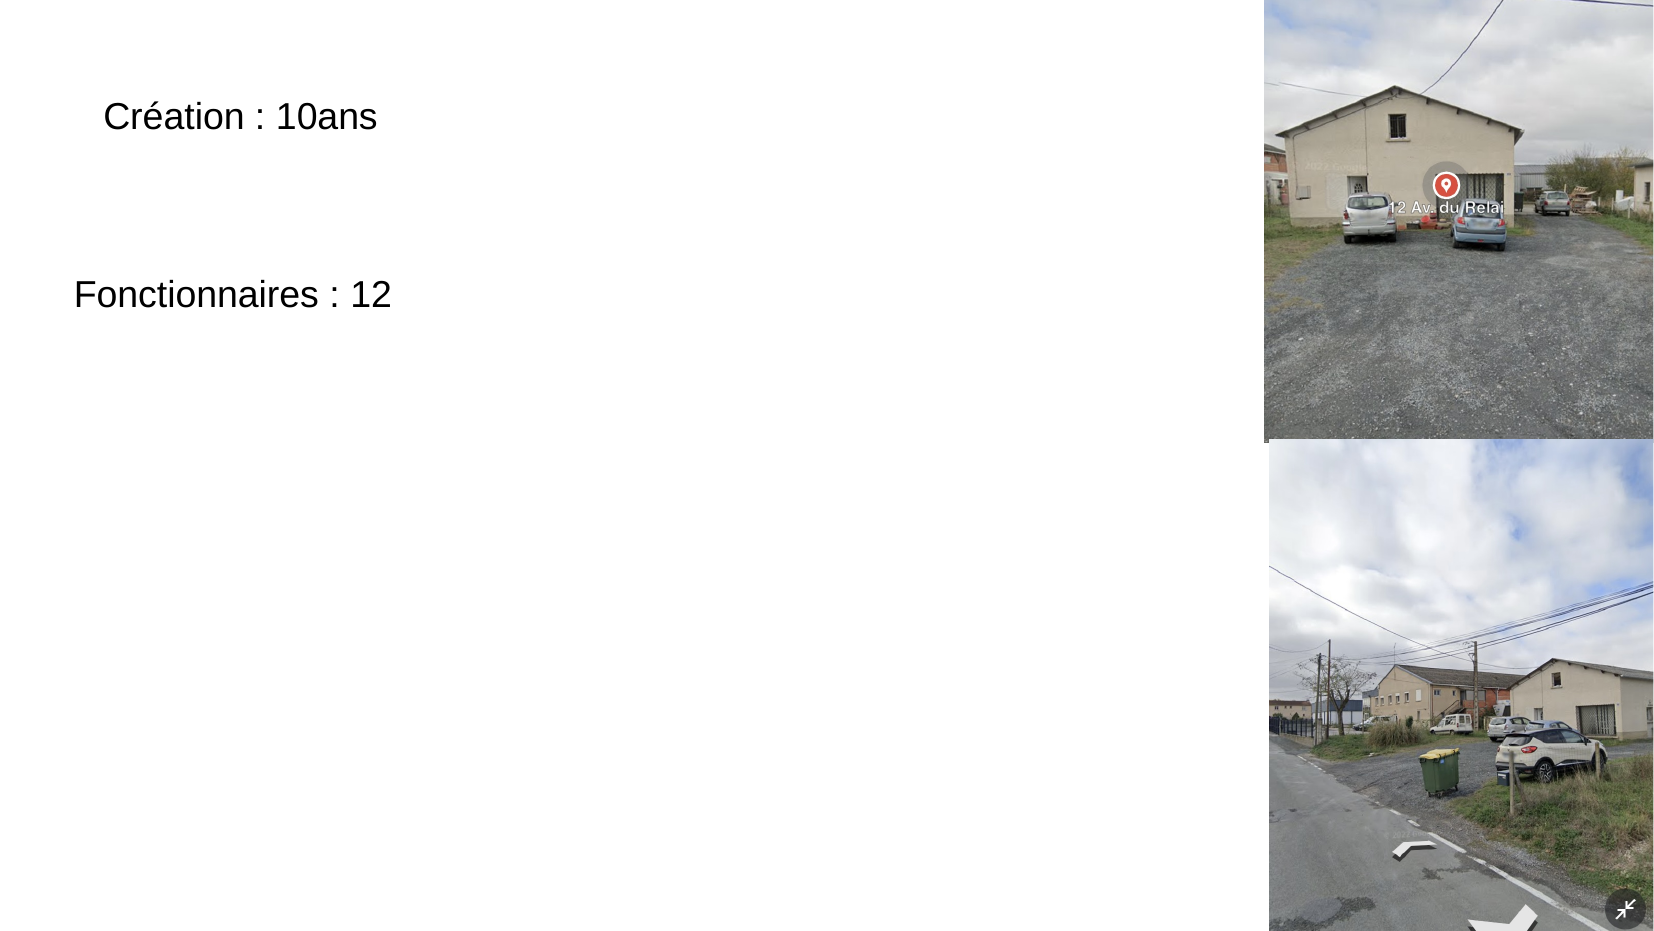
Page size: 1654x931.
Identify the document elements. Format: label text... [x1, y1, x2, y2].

picture [1264, 0, 1654, 931]
text_box Création : 10ans [88, 88, 393, 146]
text_box Fonctionnaires : 12 [59, 265, 407, 323]
